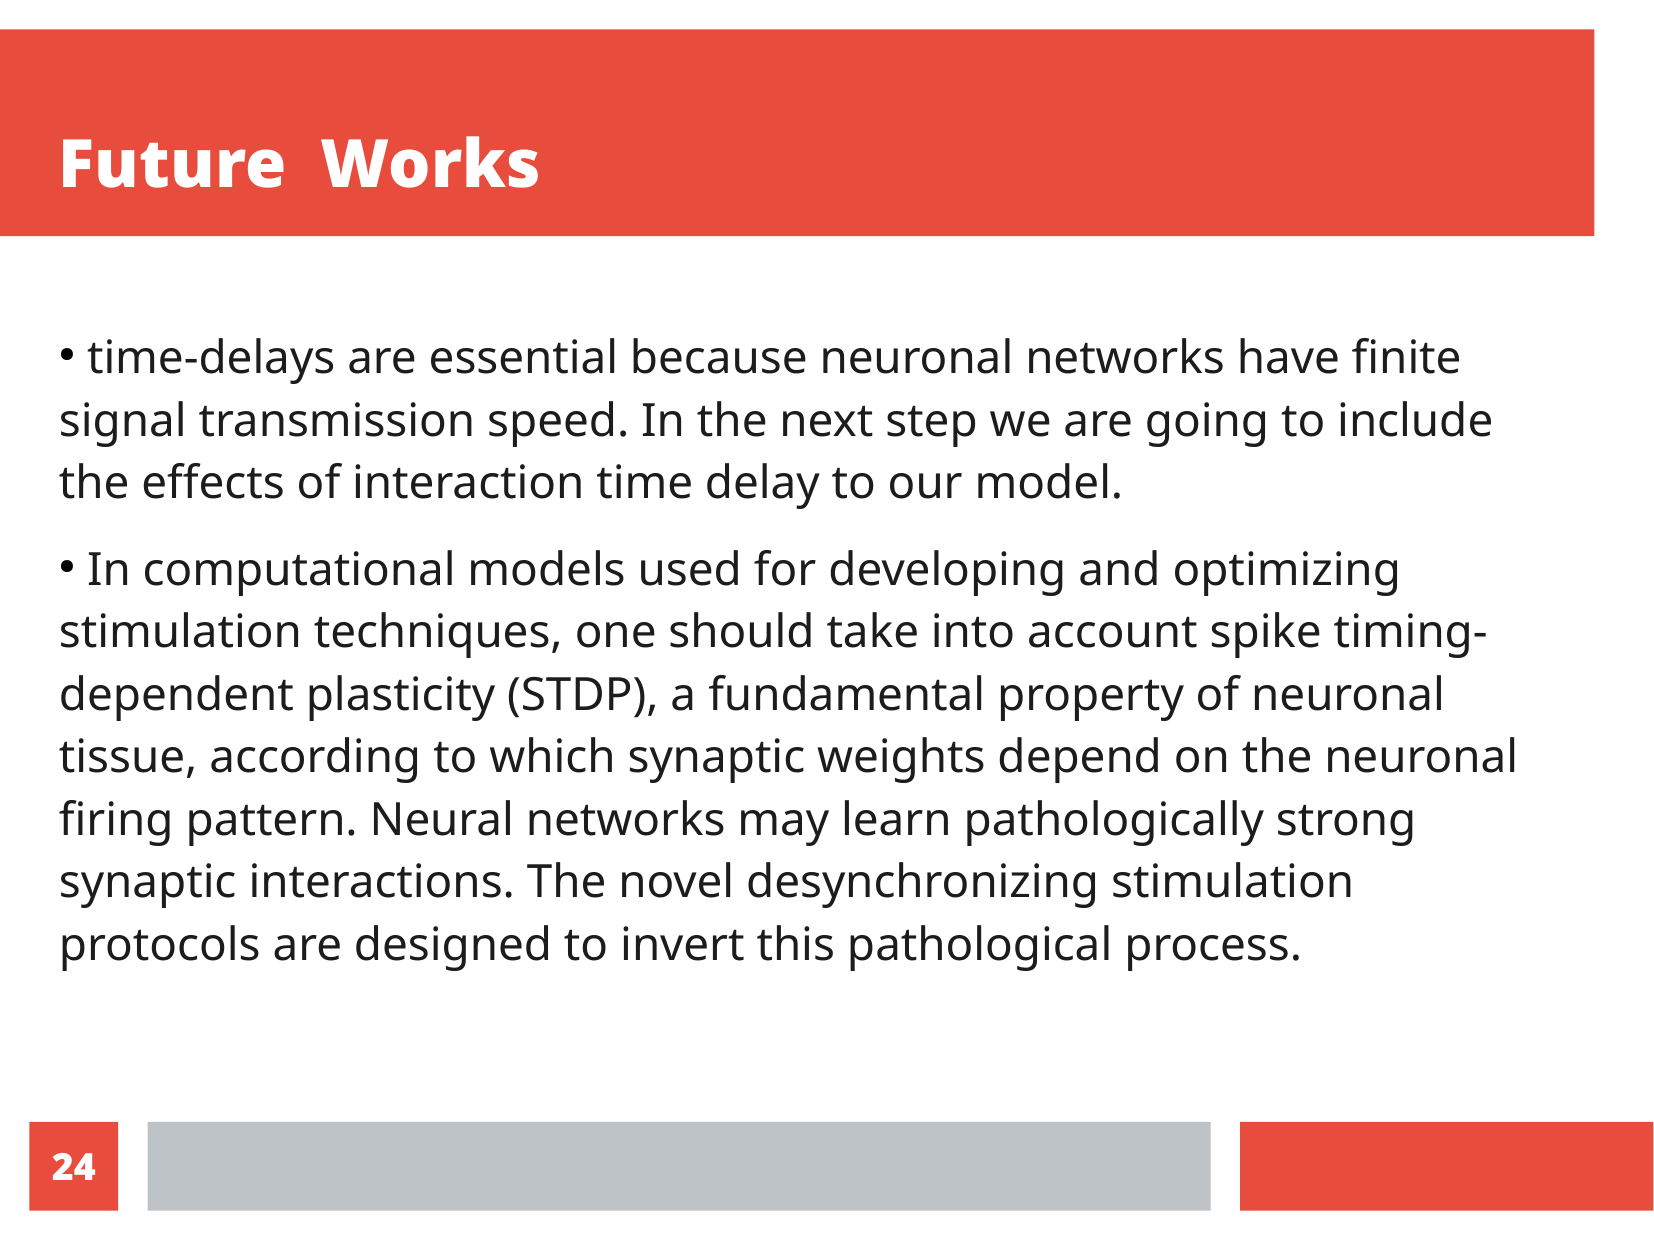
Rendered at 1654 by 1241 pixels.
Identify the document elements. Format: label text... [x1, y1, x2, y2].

list time-delays are essential because neuronal networks have finite signal transmission speed. In the next step we are going to include the effects of interaction time delay to our model. In computational models used for developing and optimizing stimulation techniques, one should take into account spike timing-dependent plasticity (STDP), a fundamental property of neuronal tissue, according to which synaptic weights depend on the neuronal firing pattern. Neural networks may learn pathologically strong synaptic interactions. The novel desynchronizing stimulation protocols are designed to invert this pathological process. [58, 324, 1565, 1093]
title Future Works [58, 58, 1595, 207]
